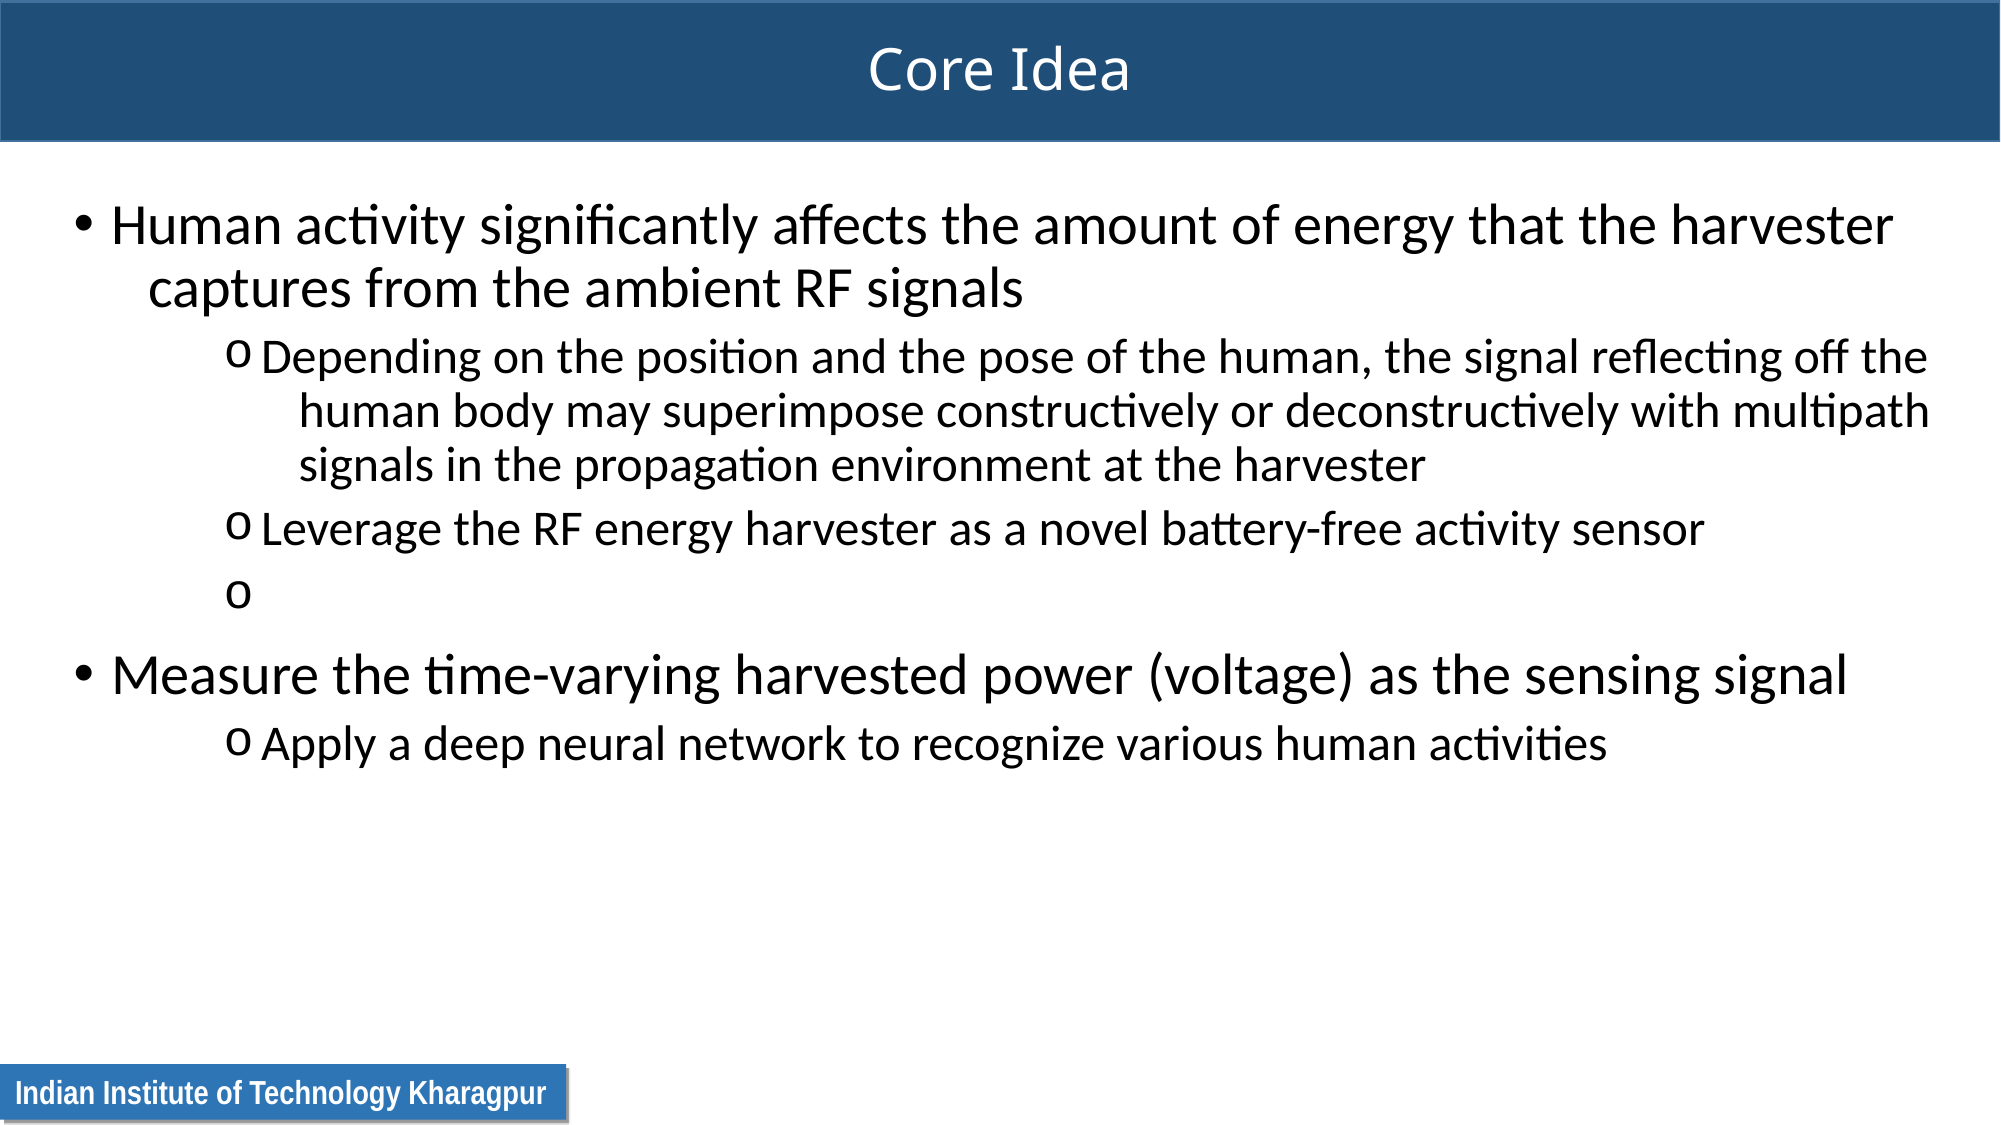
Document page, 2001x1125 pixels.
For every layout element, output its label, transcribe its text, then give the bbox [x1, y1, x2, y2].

title Core Idea [0, 1, 2000, 141]
list Human activity significantly affects the amount of energy that the harvester captures from the ambient RF signals Depending on the position and the pose of the human, the signal reflecting off the human body may superimpose constructively or deconstructively with multipath signals in the propagation environment at the harvester Leverage the RF energy harvester as a novel battery-free activity sensor Measure the time-varying harvested power (voltage) as the sensing signal Apply a deep neural network to recognize various human activities [58, 186, 1954, 1065]
